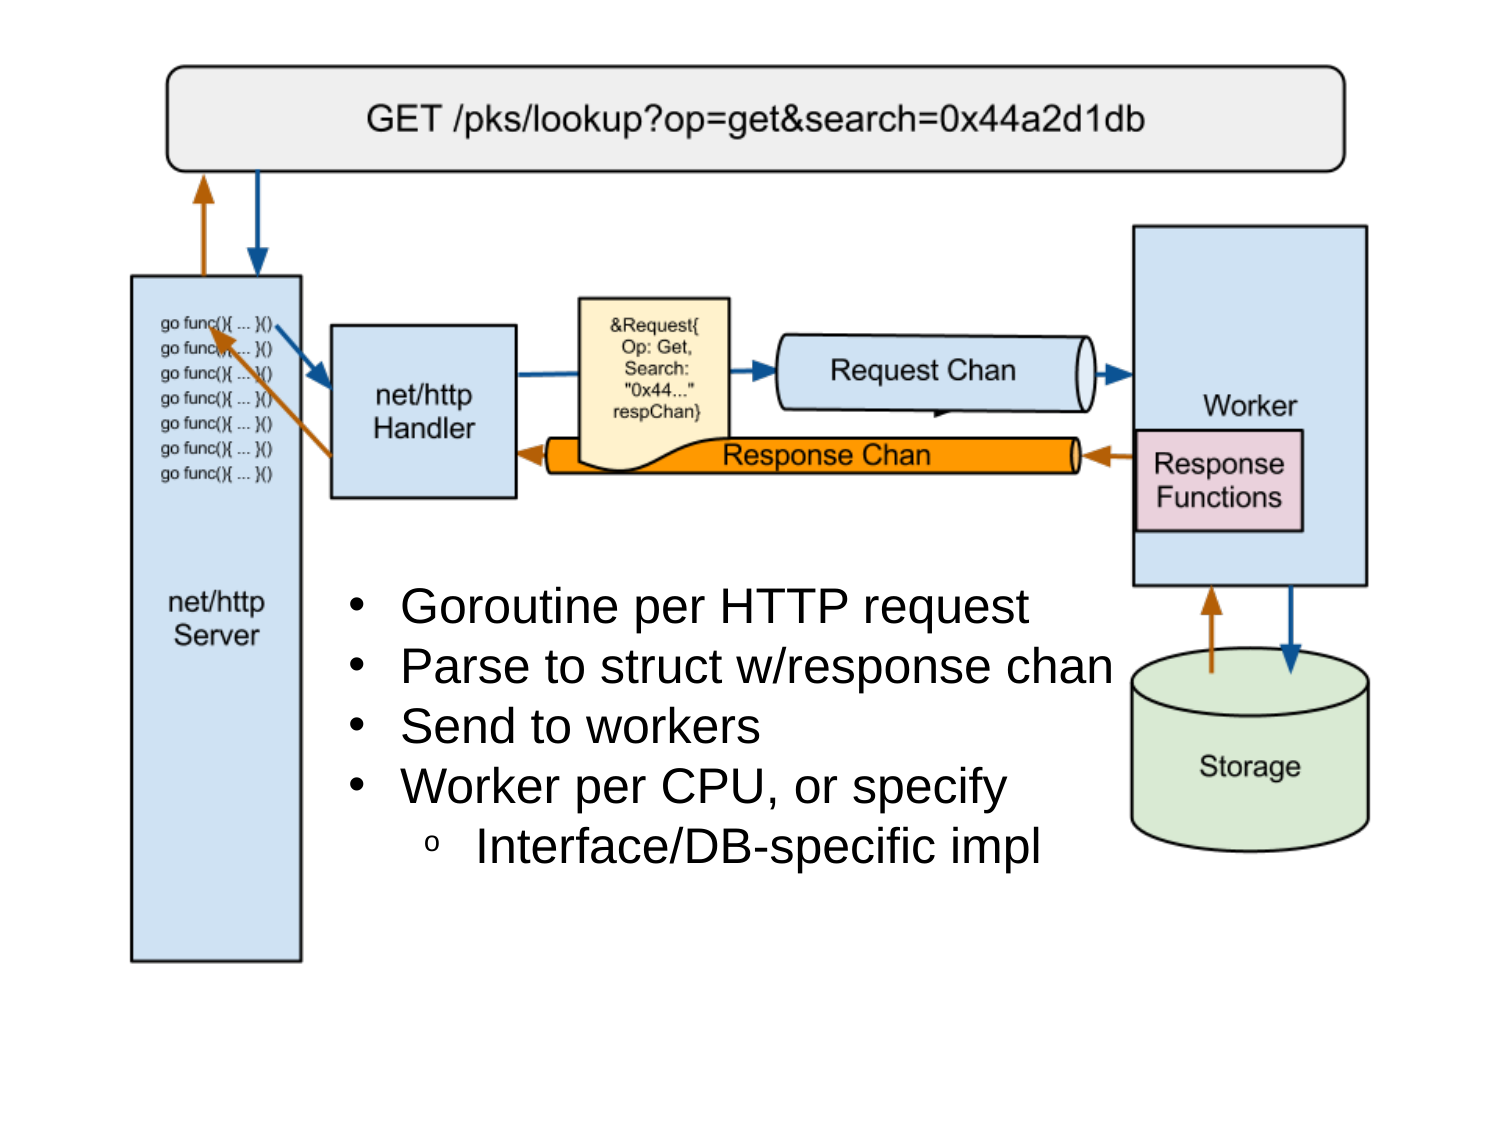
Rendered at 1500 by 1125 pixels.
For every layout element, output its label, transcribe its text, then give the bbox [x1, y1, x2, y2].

text_box Goroutine per HTTP request Parse to struct w/response chan Send to workers Worker per CPU, or specify Interface/DB-specific impl [310, 558, 1136, 1077]
text_box [0, 0, 1500, 1125]
